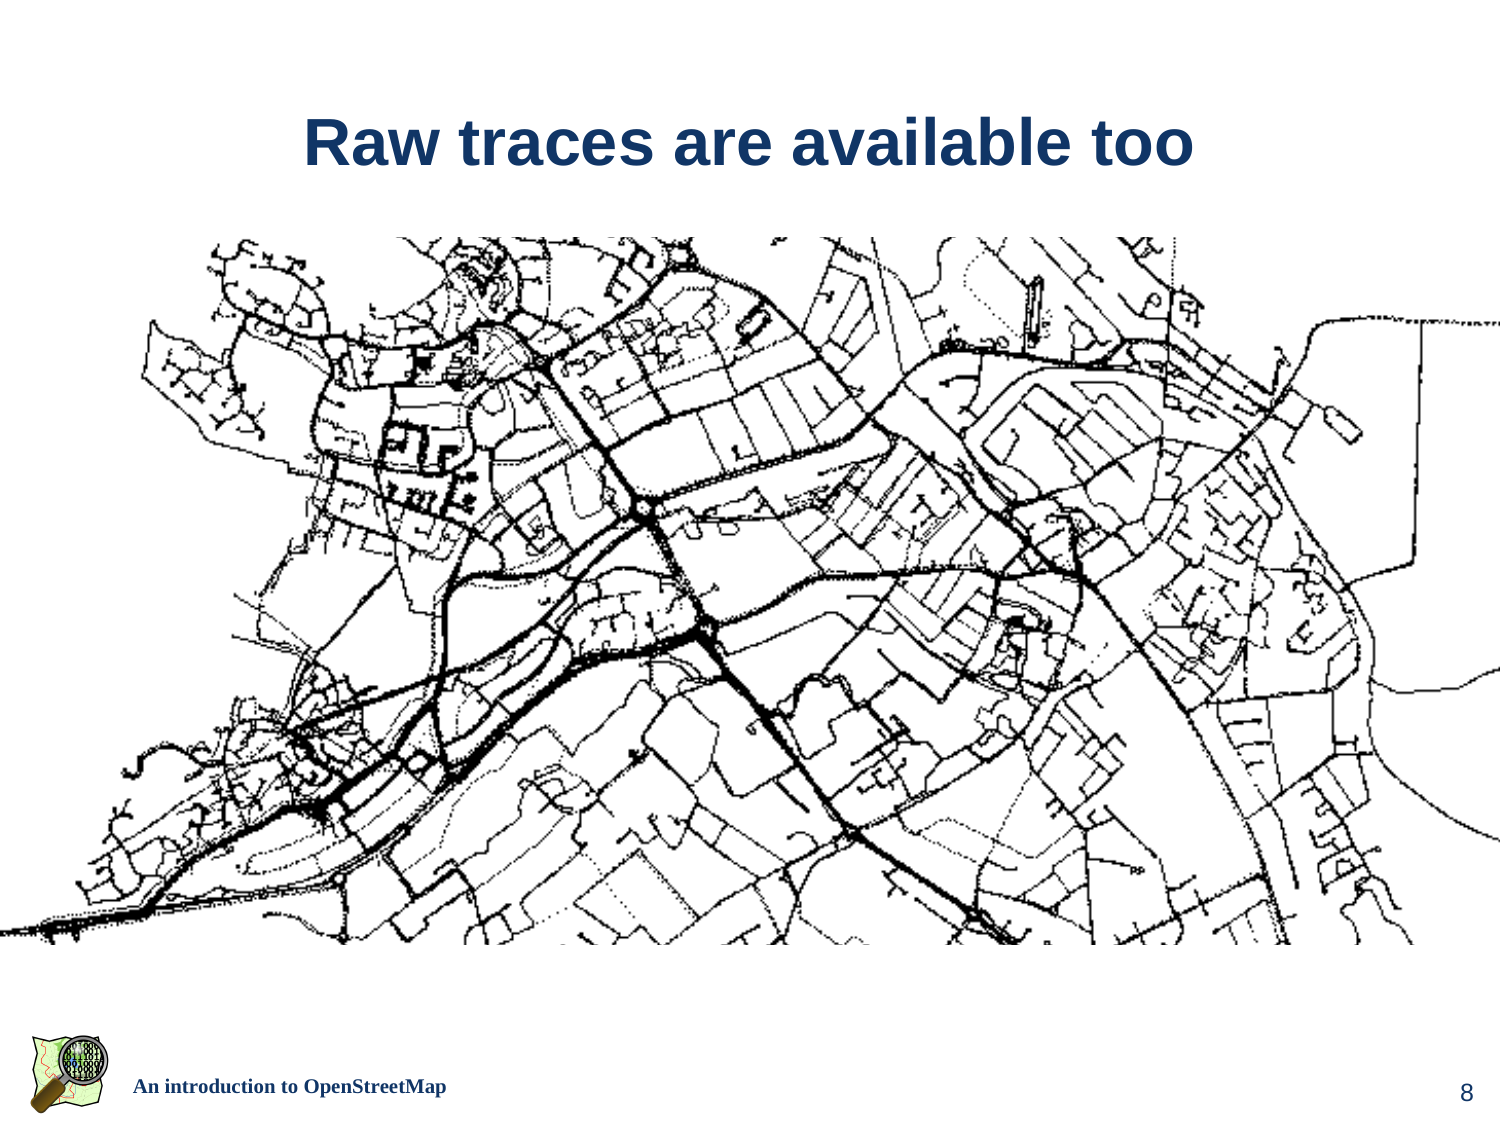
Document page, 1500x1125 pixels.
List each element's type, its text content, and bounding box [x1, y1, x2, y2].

title Raw traces are available too [74, 44, 1425, 233]
picture [0, 237, 1500, 945]
picture [29, 1033, 110, 1114]
